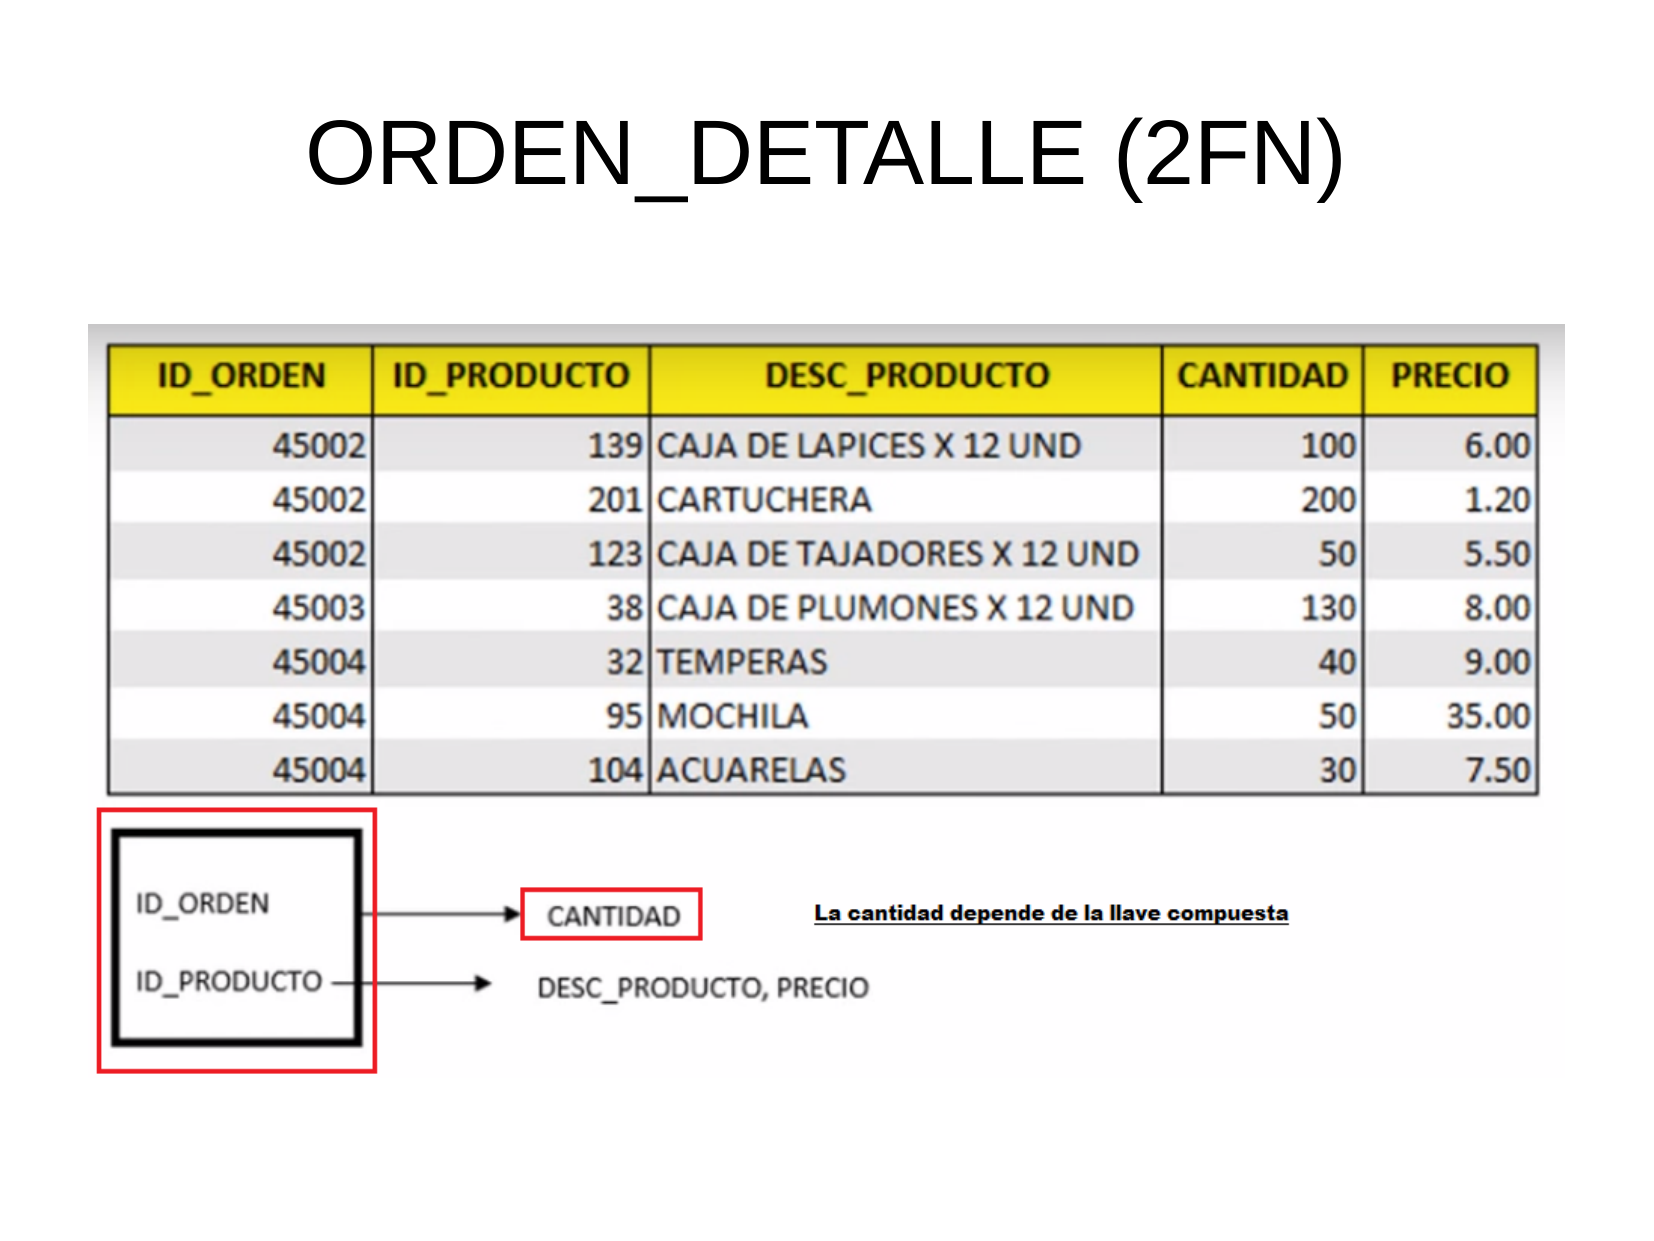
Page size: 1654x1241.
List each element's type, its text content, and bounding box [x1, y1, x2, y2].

title ORDEN_DETALLE (2FN) [82, 49, 1571, 257]
picture [88, 324, 1565, 1099]
